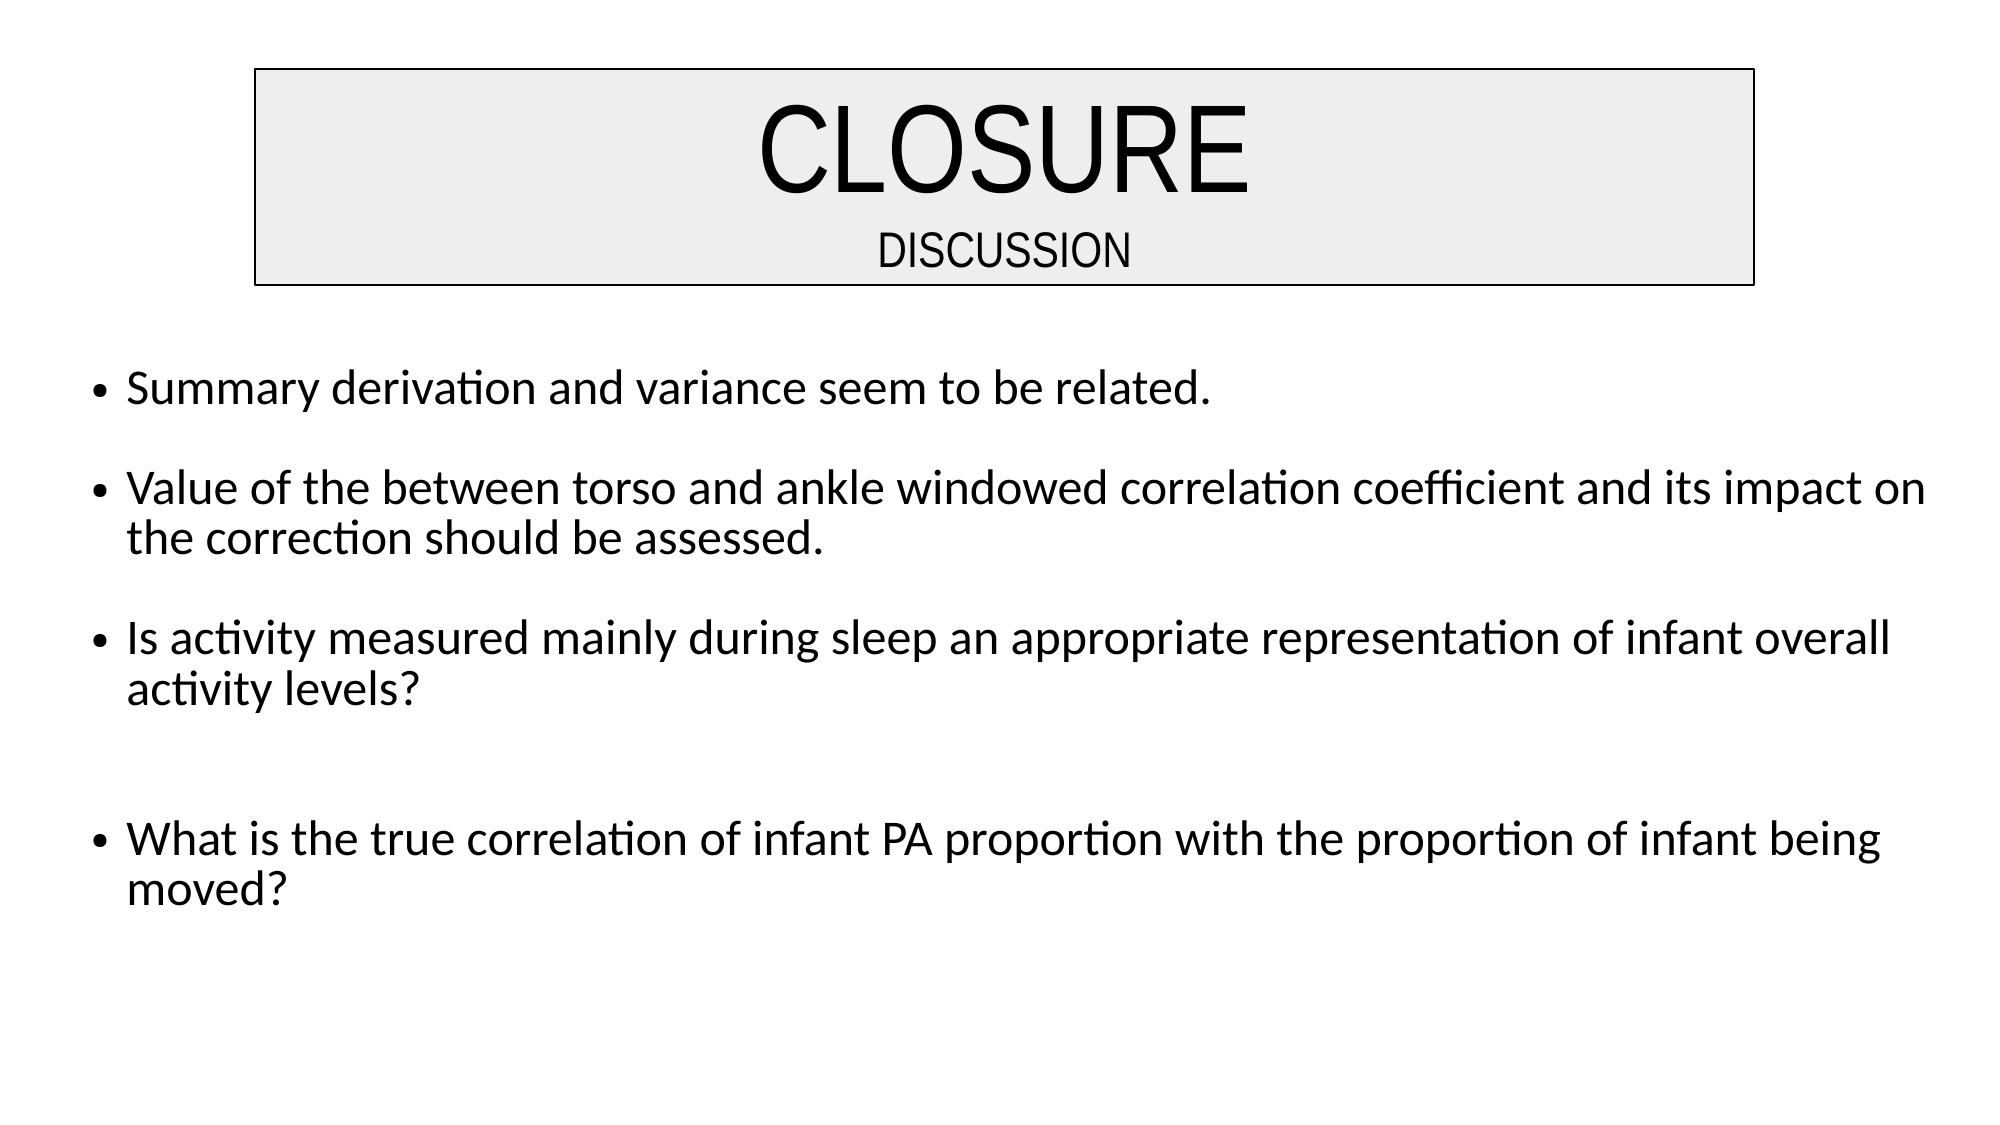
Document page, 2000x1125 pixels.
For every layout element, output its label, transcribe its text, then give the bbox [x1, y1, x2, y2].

text_box CLOSURE DISCUSSION [254, 69, 1755, 285]
text_box Summary derivation and variance seem to be related. Value of the between torso and ankle windowed correlation coefficient and its impact on the correction should be assessed. Is activity measured mainly during sleep an appropriate representation of infant overall activity levels? What is the true correlation of infant PA proportion with the proportion of infant being moved? [0, 360, 1953, 1019]
